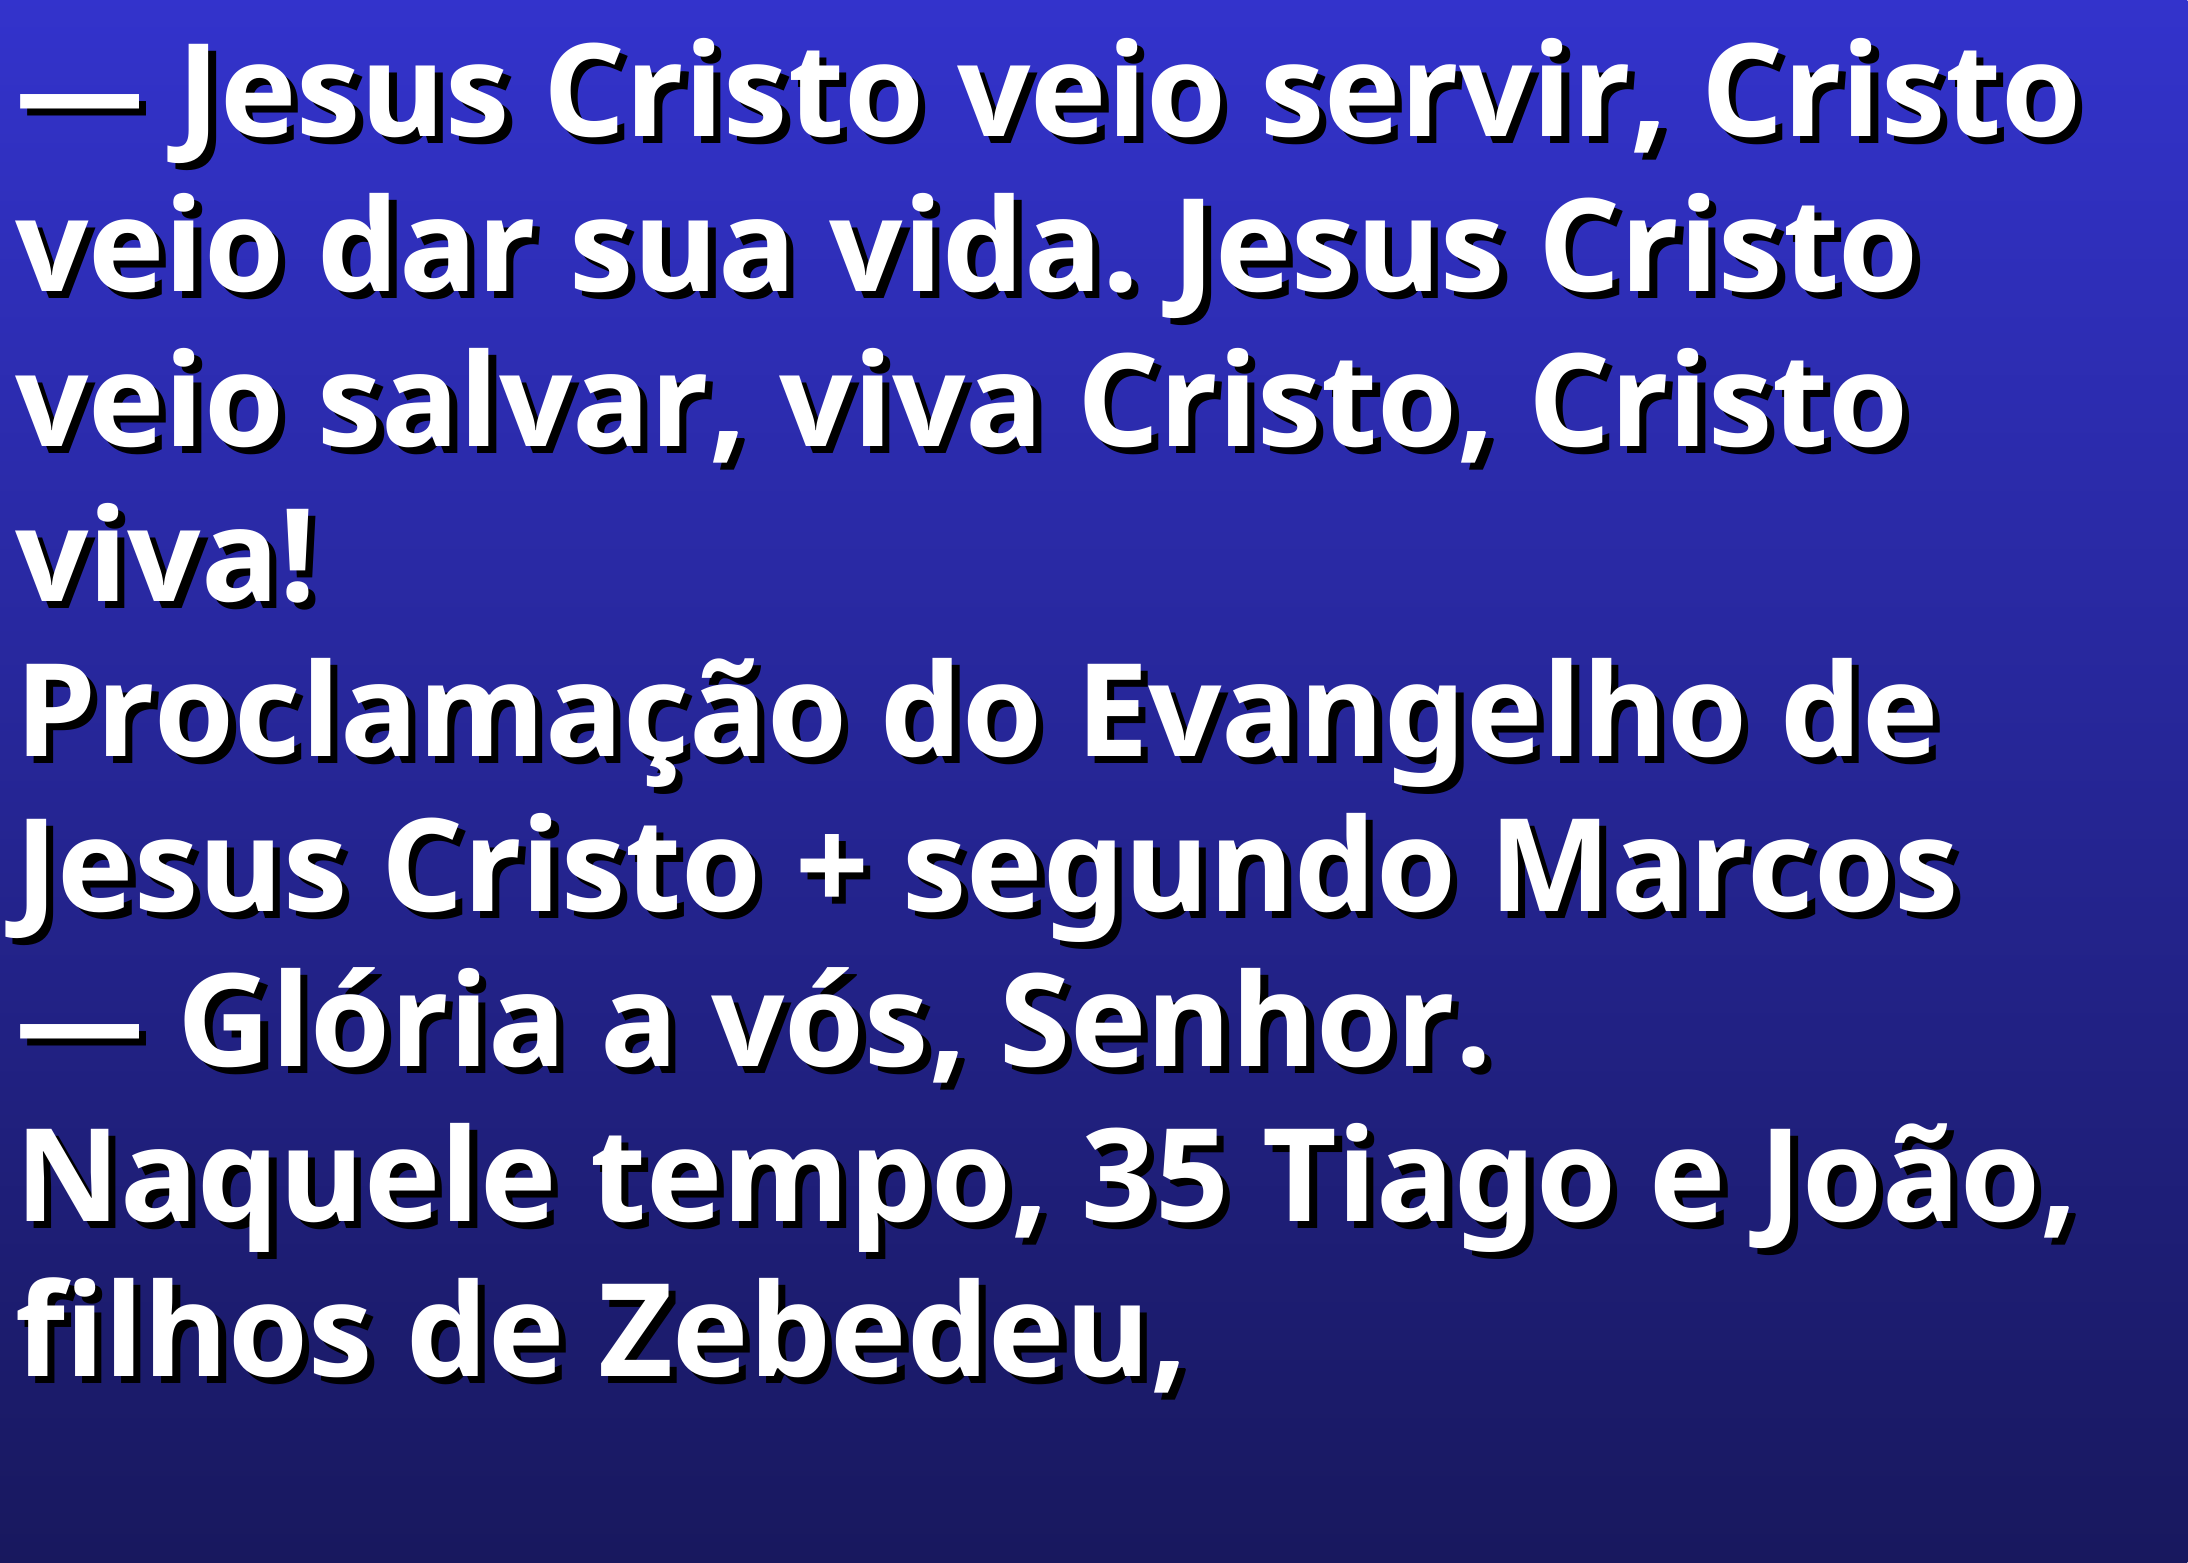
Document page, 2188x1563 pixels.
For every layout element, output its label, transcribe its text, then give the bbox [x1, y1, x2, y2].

text_box — Jesus Cristo veio servir, Cristo veio dar sua vida. Jesus Cristo veio salvar, viva Cristo, Cristo viva! Proclamação do Evangelho de Jesus Cristo + segundo Marcos — Glória a vós, Senhor. Naquele tempo, 35 Tiago e João, filhos de Zebedeu, [0, 0, 2188, 1410]
